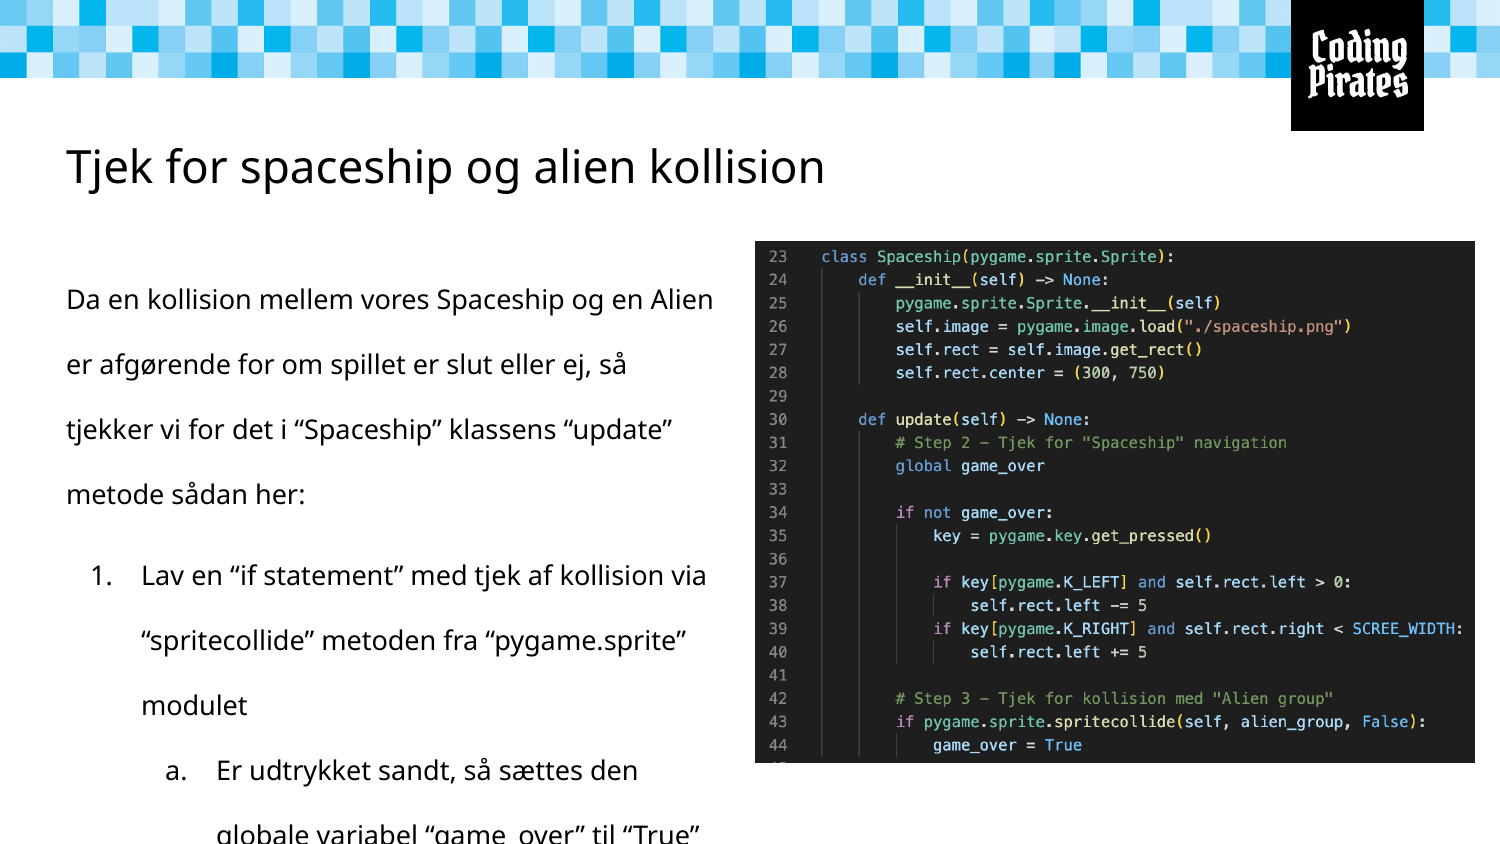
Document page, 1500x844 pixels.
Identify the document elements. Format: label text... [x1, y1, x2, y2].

picture [0, 0, 1056, 78]
picture [1291, 0, 1424, 123]
picture [755, 241, 1475, 763]
list Da en kollision mellem vores Spaceship og en Alien er afgørende for om spillet er slut eller ej, så tjekker vi for det i “Spaceship” klassens “update” metode sådan her: Lav en “if statement” med tjek af kollision via “spritecollide” metoden fra “pygame.sprite” modulet Er udtrykket sandt, så sættes den globale variabel “game_over” til “True” [51, 234, 731, 800]
title Tjek for spaceship og alien kollision [51, 123, 1472, 217]
